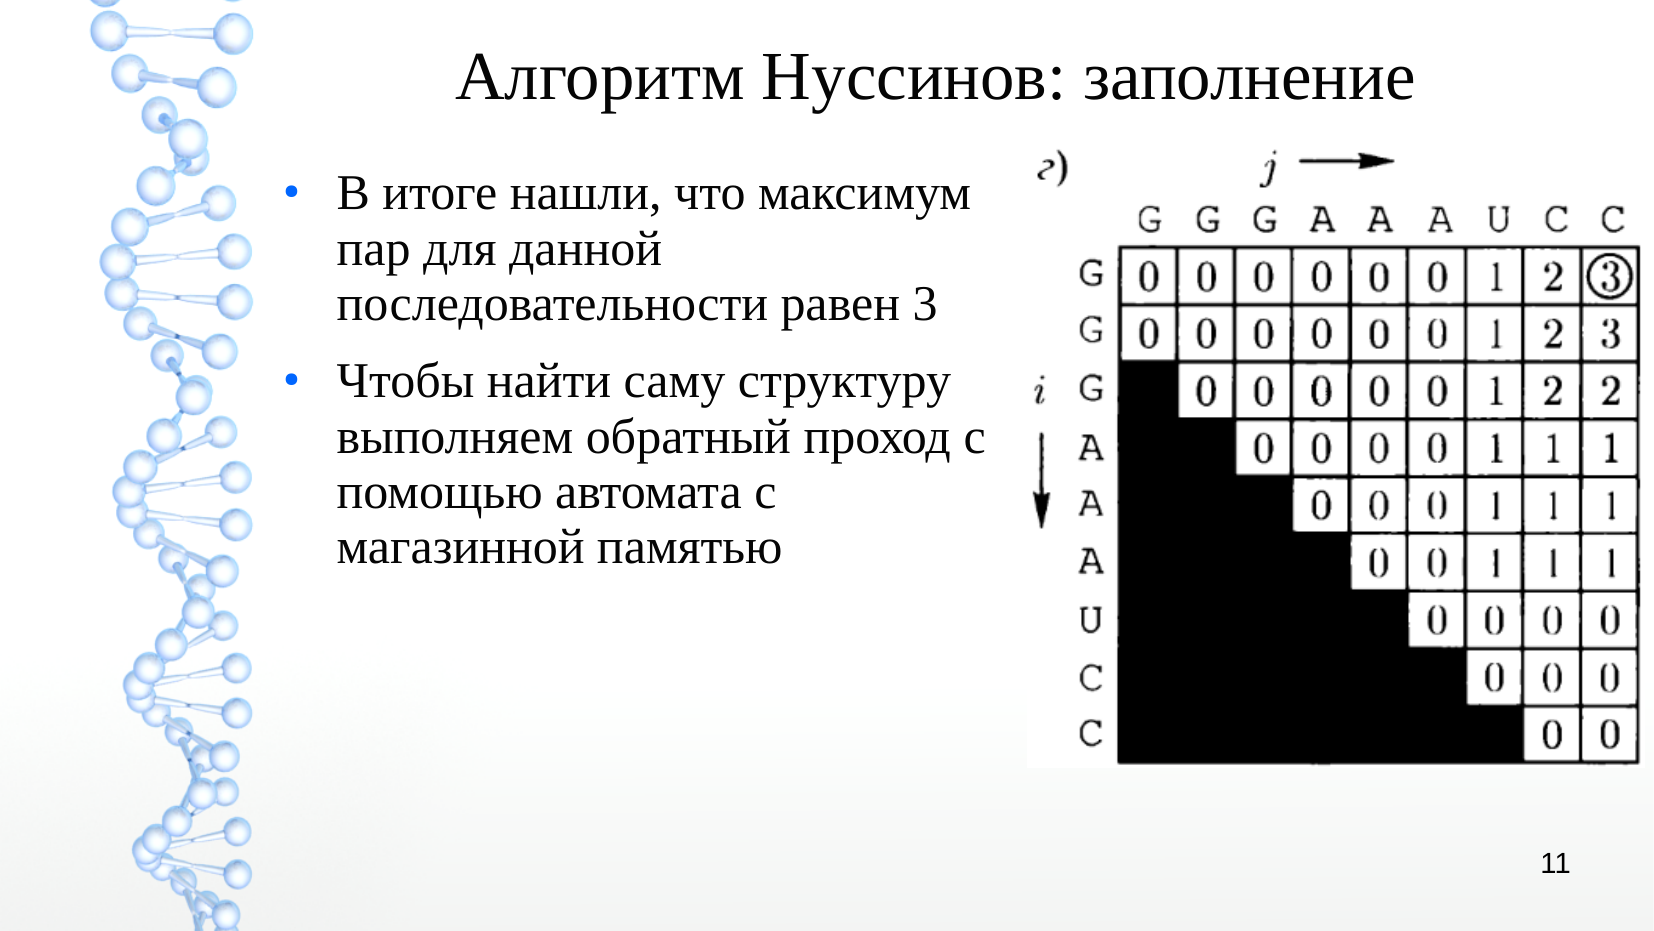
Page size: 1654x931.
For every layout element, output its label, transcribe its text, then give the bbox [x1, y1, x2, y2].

list В итоге нашли, что максимум пар для данной последовательности равен 3 Чтобы найти саму структуру выполняем обратный проход с помощью автомата с магазинной памятью [265, 165, 1004, 591]
title Алгоритм Нуссинов: заполнение [271, 0, 1601, 154]
picture [0, 0, 1654, 931]
